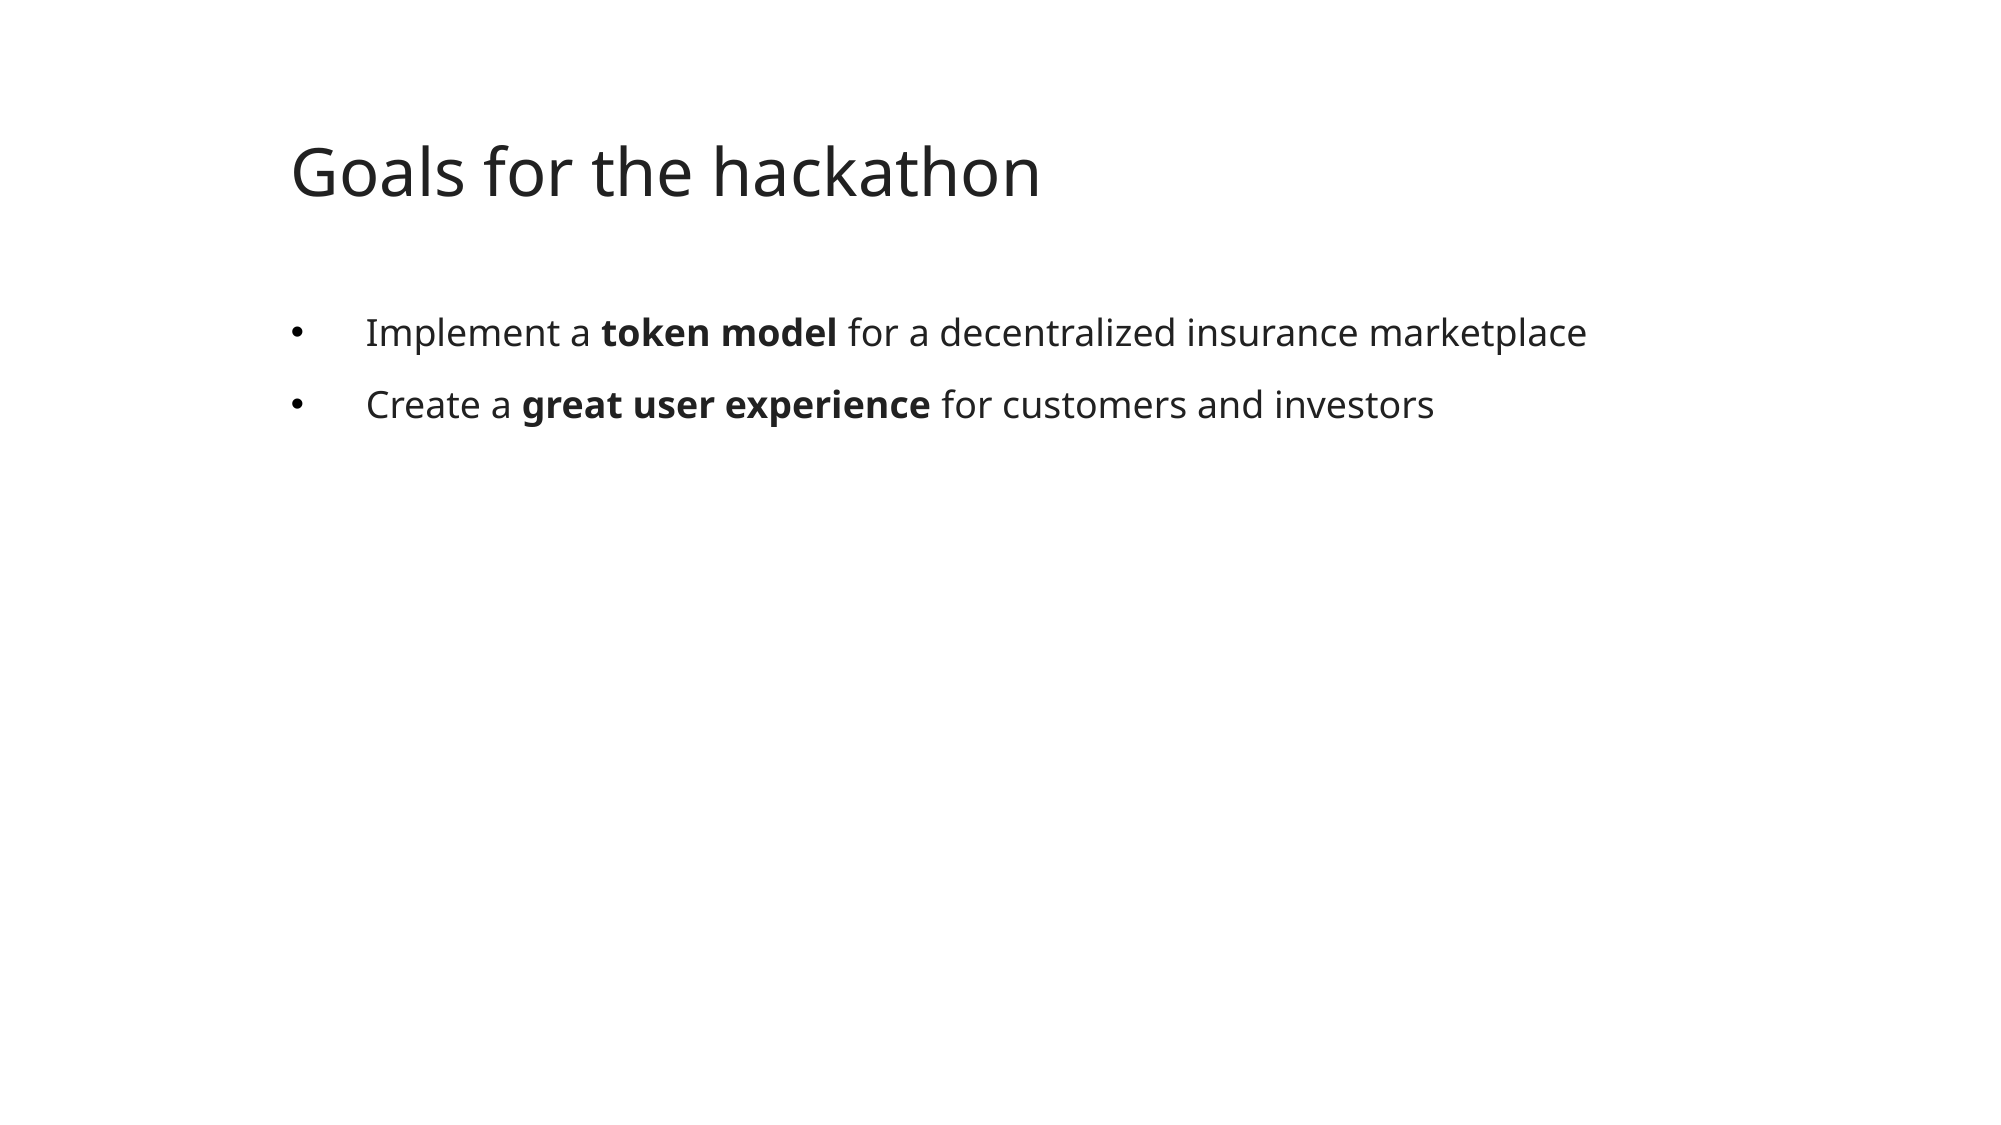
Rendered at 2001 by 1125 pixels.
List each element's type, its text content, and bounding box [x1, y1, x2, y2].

text_box Goals for the hackathon Implement a token model for a decentralized insurance marketplace Create a great user experience for customers and investors [275, 122, 1762, 875]
